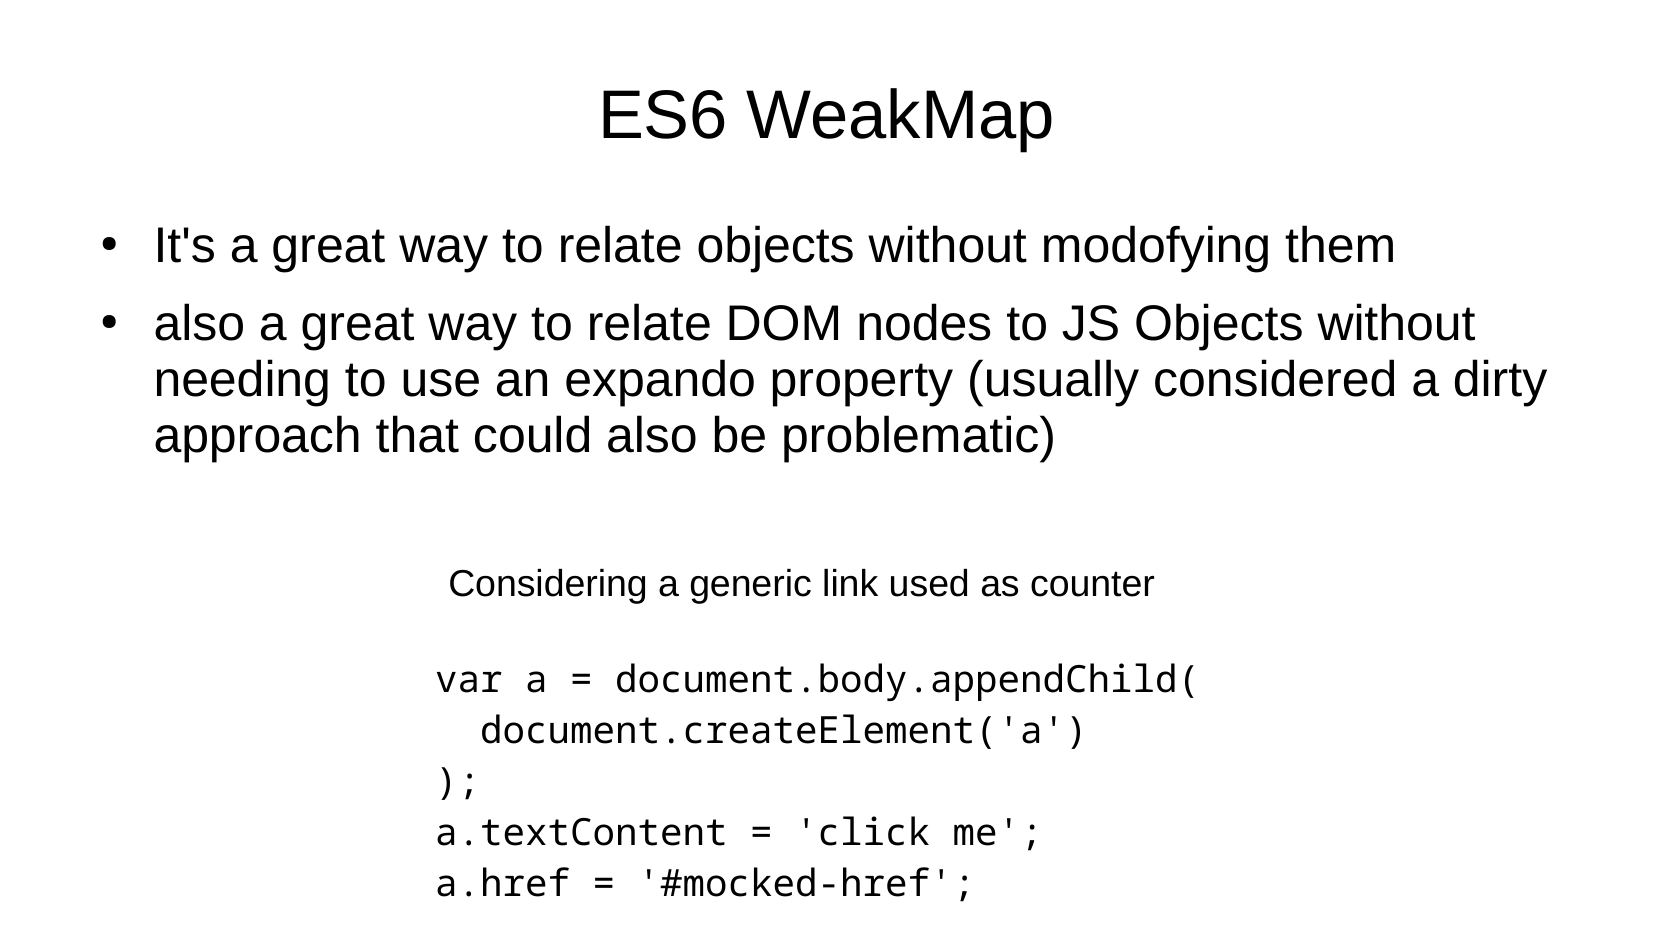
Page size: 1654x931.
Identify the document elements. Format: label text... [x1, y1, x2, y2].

text_box Considering a generic link used as counter [433, 555, 1171, 612]
text_box var a = document.body.appendChild( document.createElement('a') ); a.textContent = 'click me'; a.href = '#mocked-href'; [420, 645, 1216, 858]
title ES6 WeakMap [82, 37, 1571, 193]
list It's a great way to relate objects without modofying them also a great way to relate DOM nodes to JS Objects without needing to use an expando property (usually considered a dirty approach that could also be problematic) [82, 217, 1571, 758]
